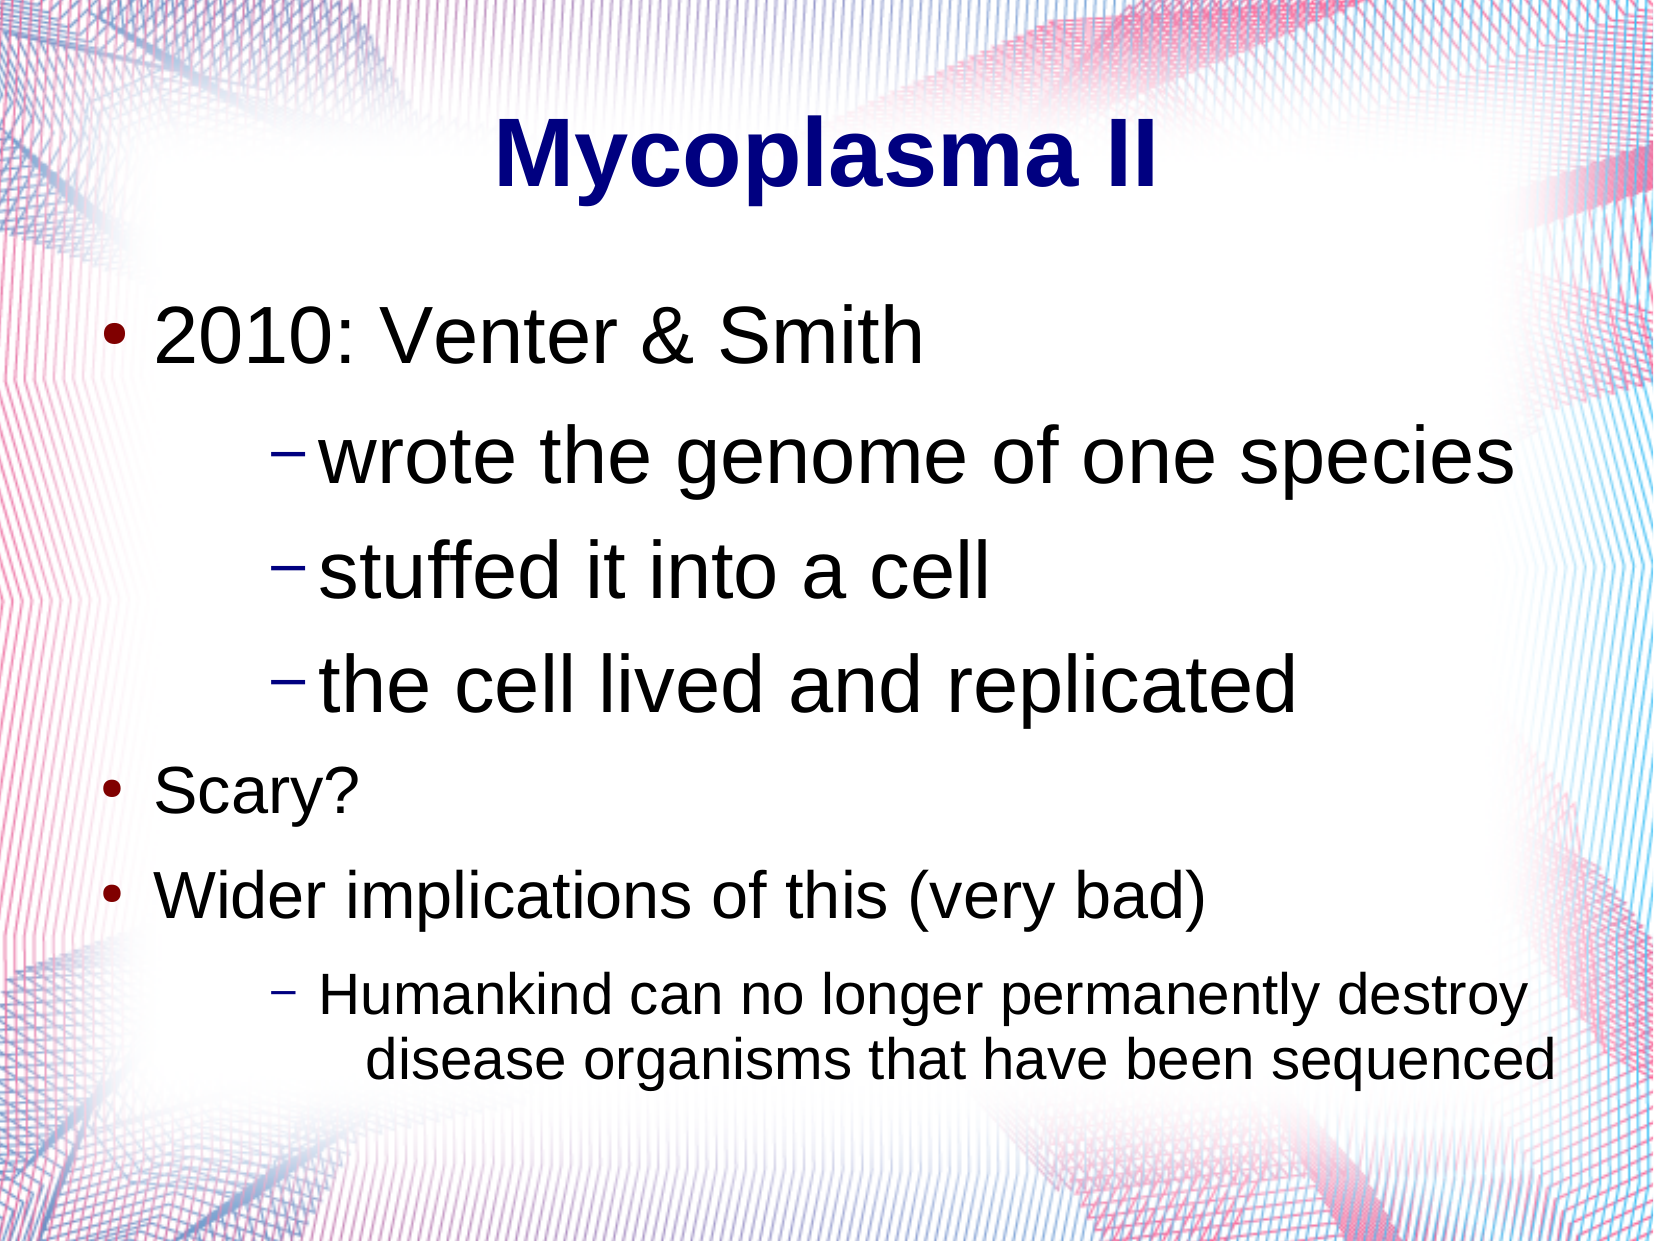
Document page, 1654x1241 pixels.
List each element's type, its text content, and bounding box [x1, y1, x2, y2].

list 2010: Venter & Smith wrote the genome of one species stuffed it into a cell the cell lived and replicated Scary? Wider implications of this (very bad) Humankind can no longer permanently destroy disease organisms that have been sequenced [82, 290, 1571, 1241]
title Mycoplasma II [82, 49, 1571, 257]
picture [0, 0, 1654, 1241]
